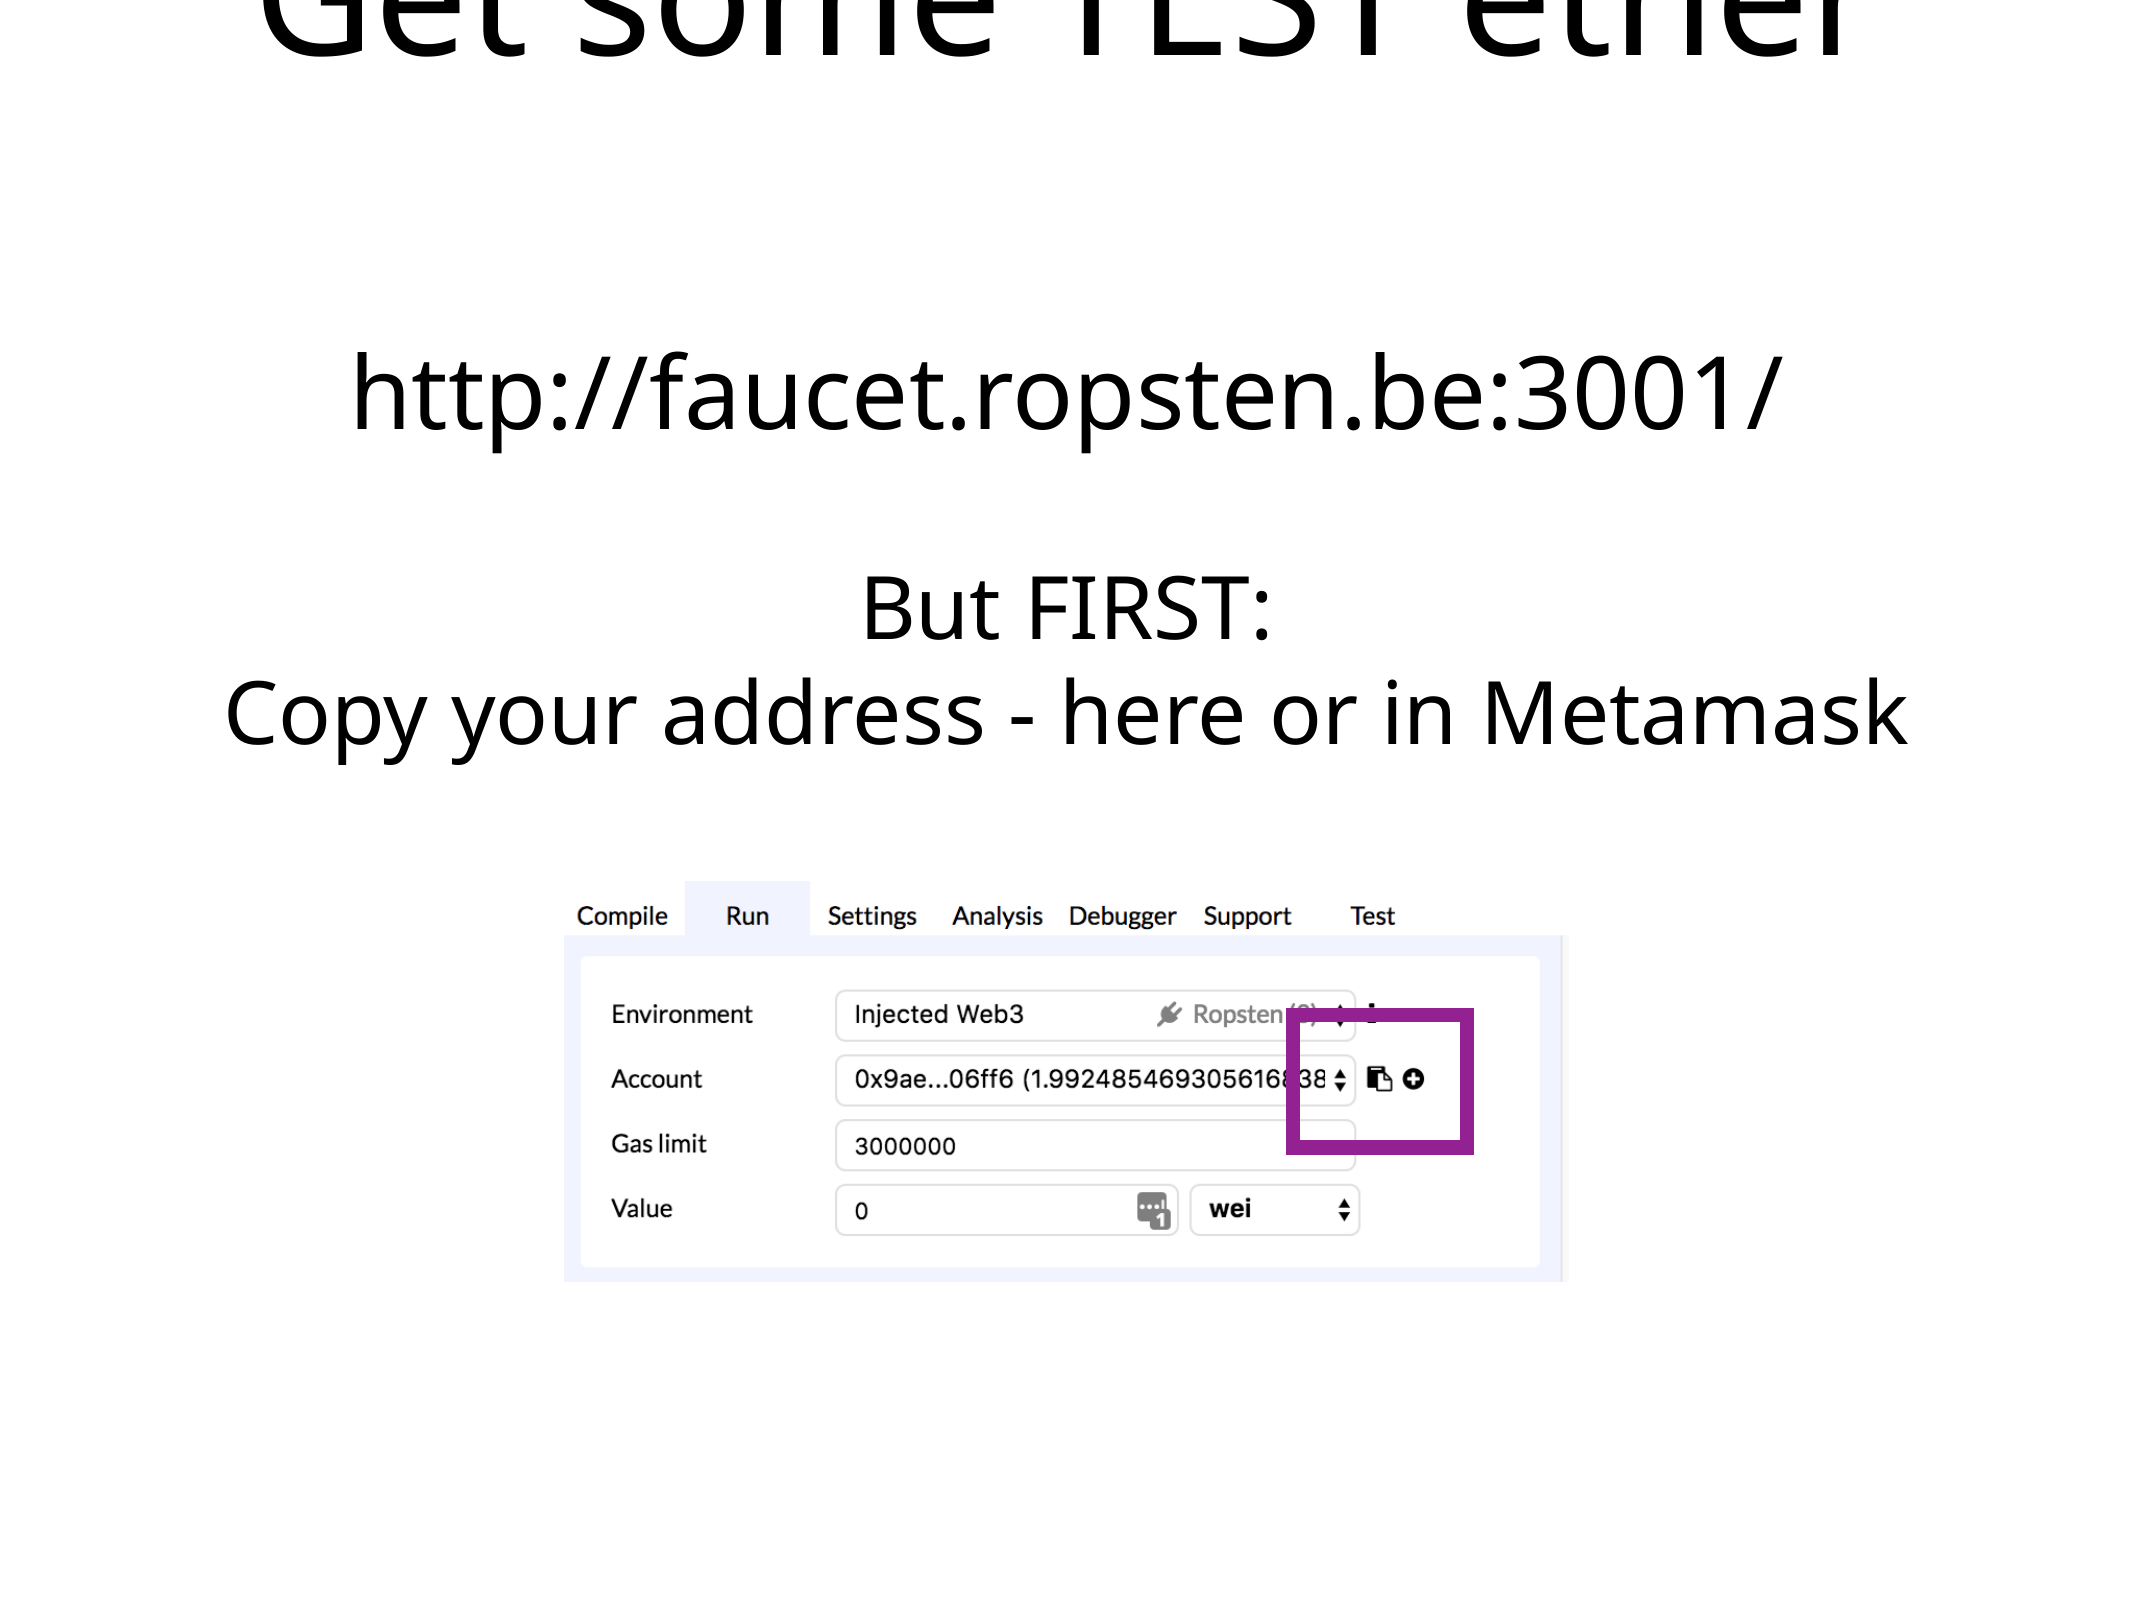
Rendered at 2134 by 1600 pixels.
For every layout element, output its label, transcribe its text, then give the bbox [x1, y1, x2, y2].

title Get some TEST ether [208, 0, 1925, 320]
picture [564, 881, 1569, 1282]
subtitle http://faucet.ropsten.be:3001/ [208, 320, 1925, 507]
text_box But FIRST: Copy your address - here or in Metamask [208, 543, 1925, 815]
